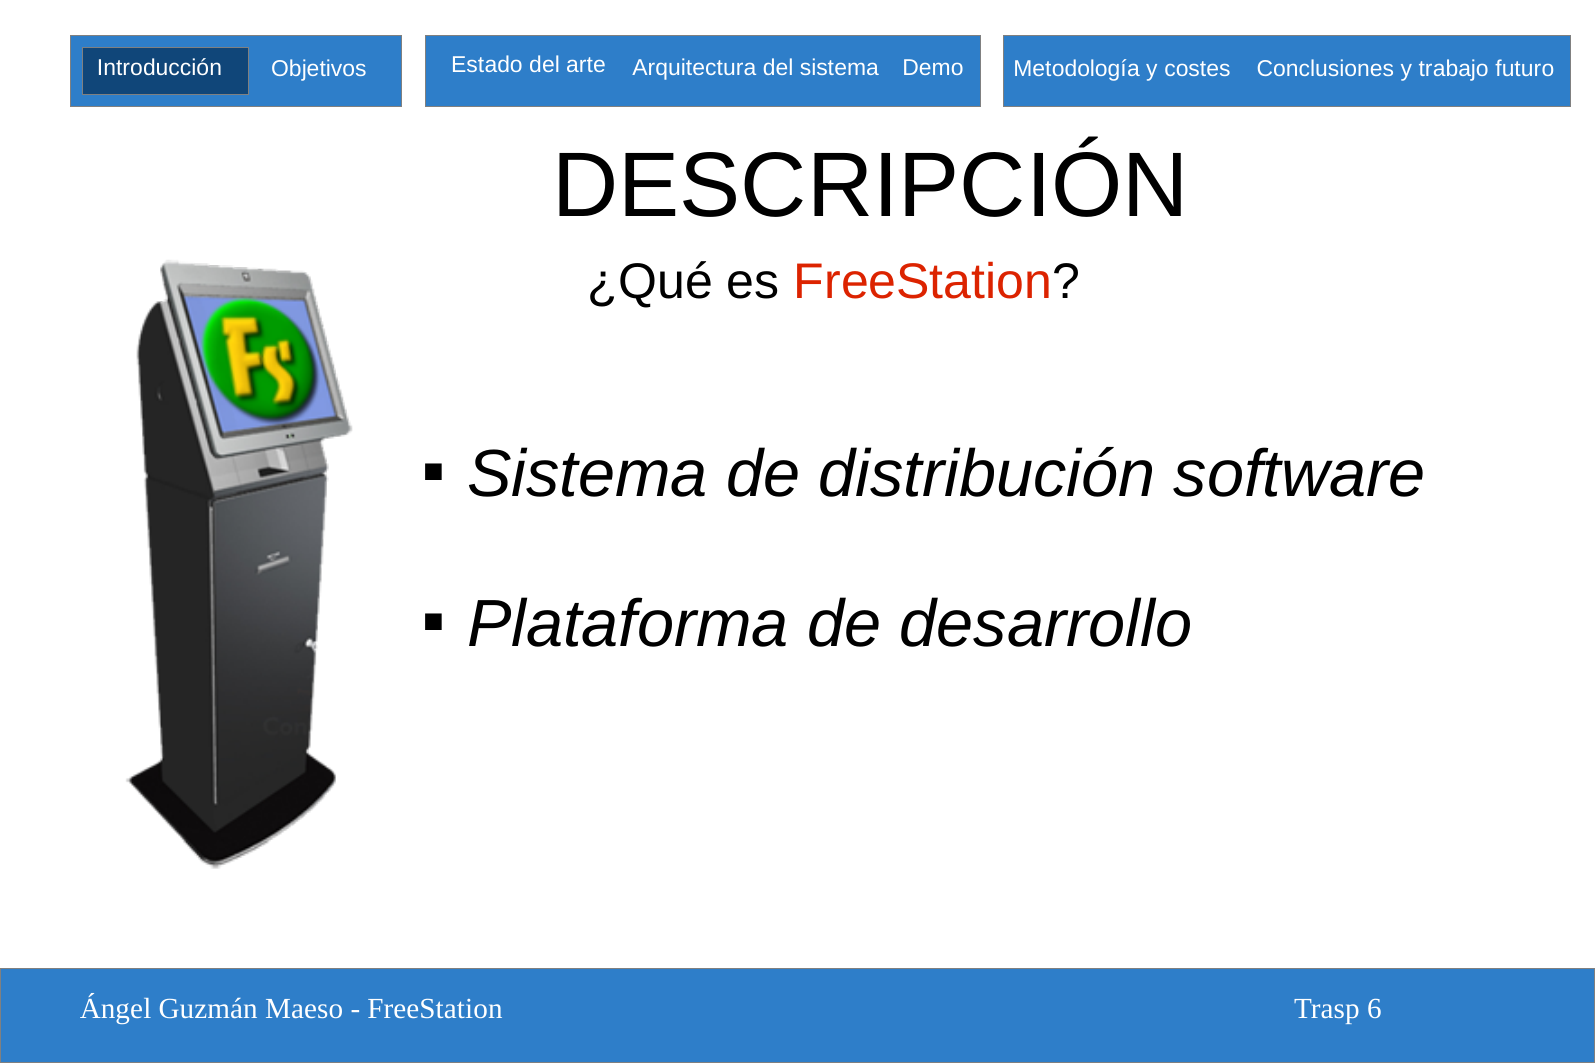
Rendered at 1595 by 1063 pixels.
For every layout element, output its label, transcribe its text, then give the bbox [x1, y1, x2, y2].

text_box Sistema de distribución software Plataforma de desarrollo [413, 436, 1512, 810]
title Introducción [70, 35, 249, 100]
text_box [425, 88, 981, 107]
picture [76, 257, 401, 875]
title Arquitectura del sistema [625, 41, 886, 94]
title Estado del arte [413, 41, 644, 89]
title DESCRIPCIÓN [153, 128, 1589, 240]
title Conclusiones y trabajo futuro [1228, 36, 1583, 101]
title Objetivos [236, 36, 402, 101]
text_box [70, 100, 402, 107]
text_box ¿Qué es FreeStation? [344, 239, 1323, 323]
text_box [1003, 101, 1571, 107]
title Metodología y costes [981, 36, 1228, 101]
title Demo [868, 47, 999, 88]
text_box [425, 35, 981, 47]
